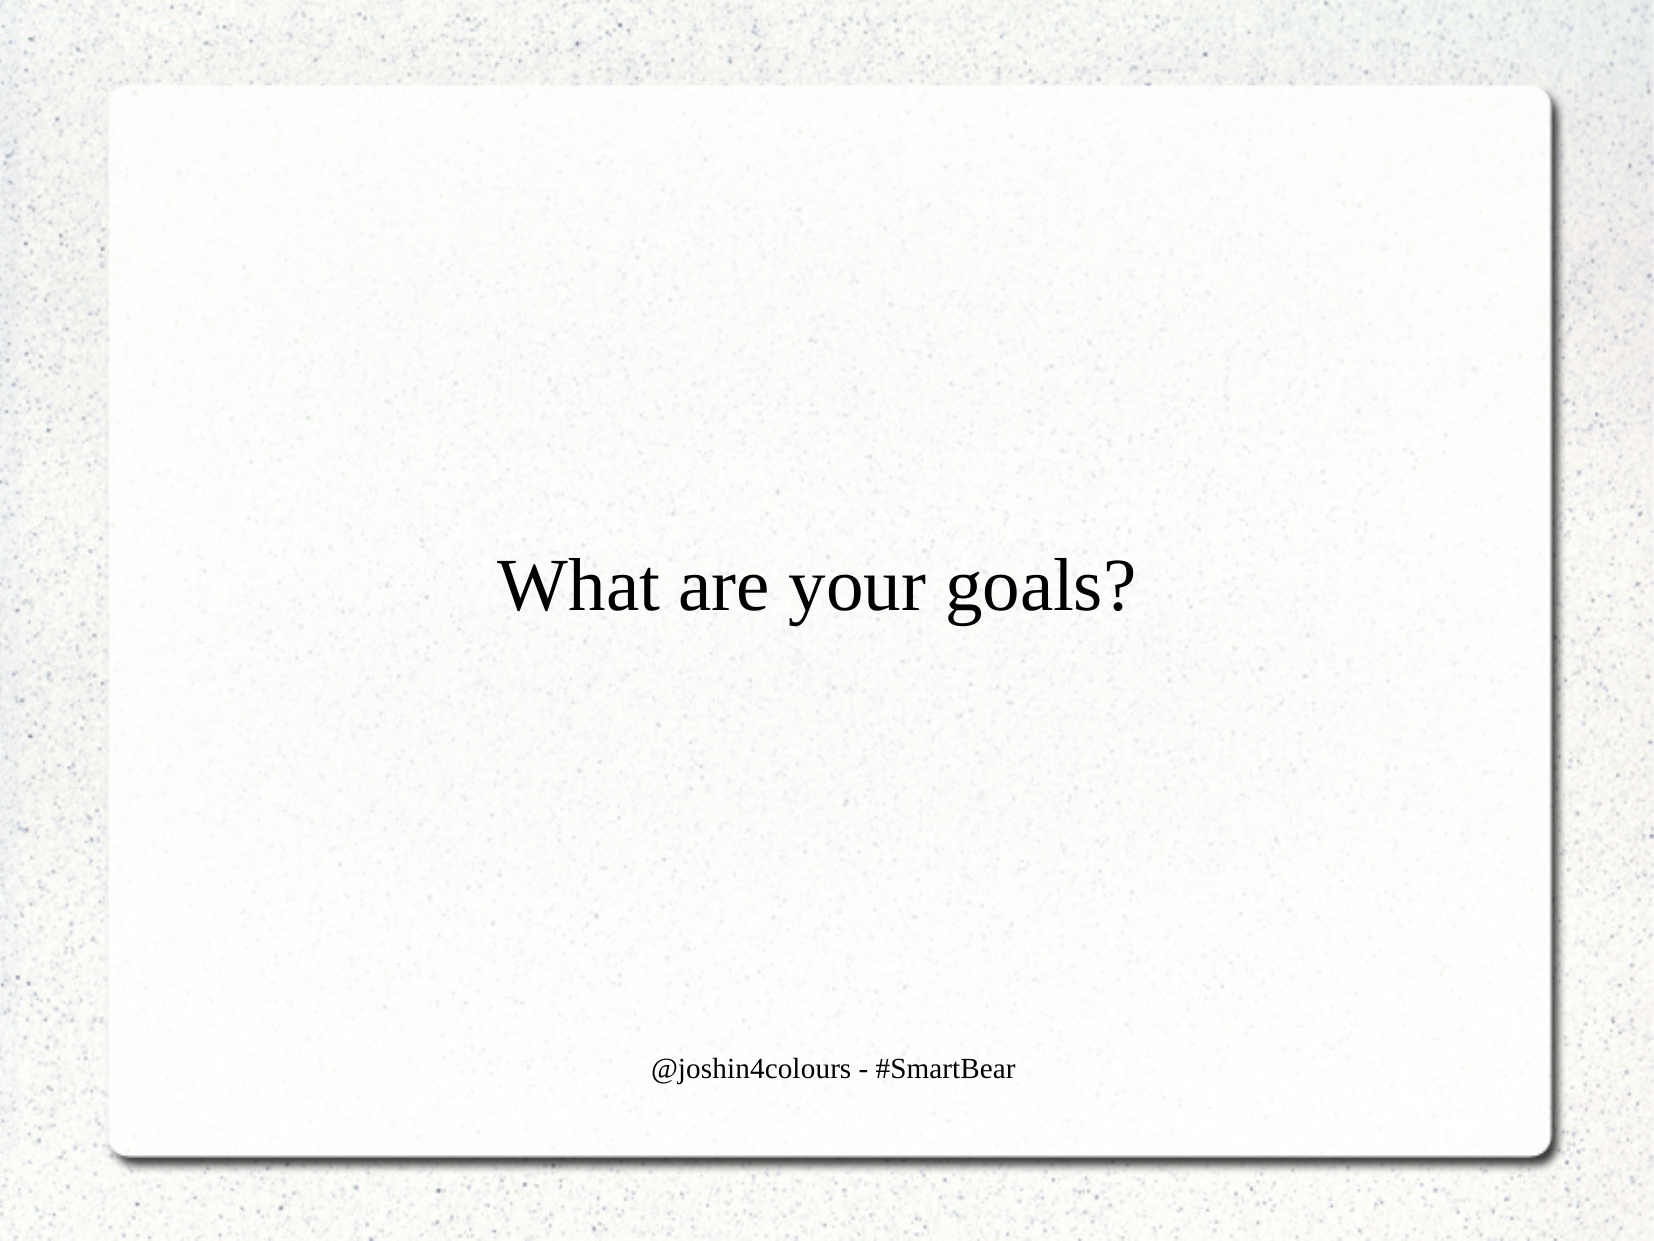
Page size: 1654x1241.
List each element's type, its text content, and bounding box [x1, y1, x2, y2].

subtitle What are your goals? [147, 295, 1506, 945]
picture [0, 0, 1654, 1241]
